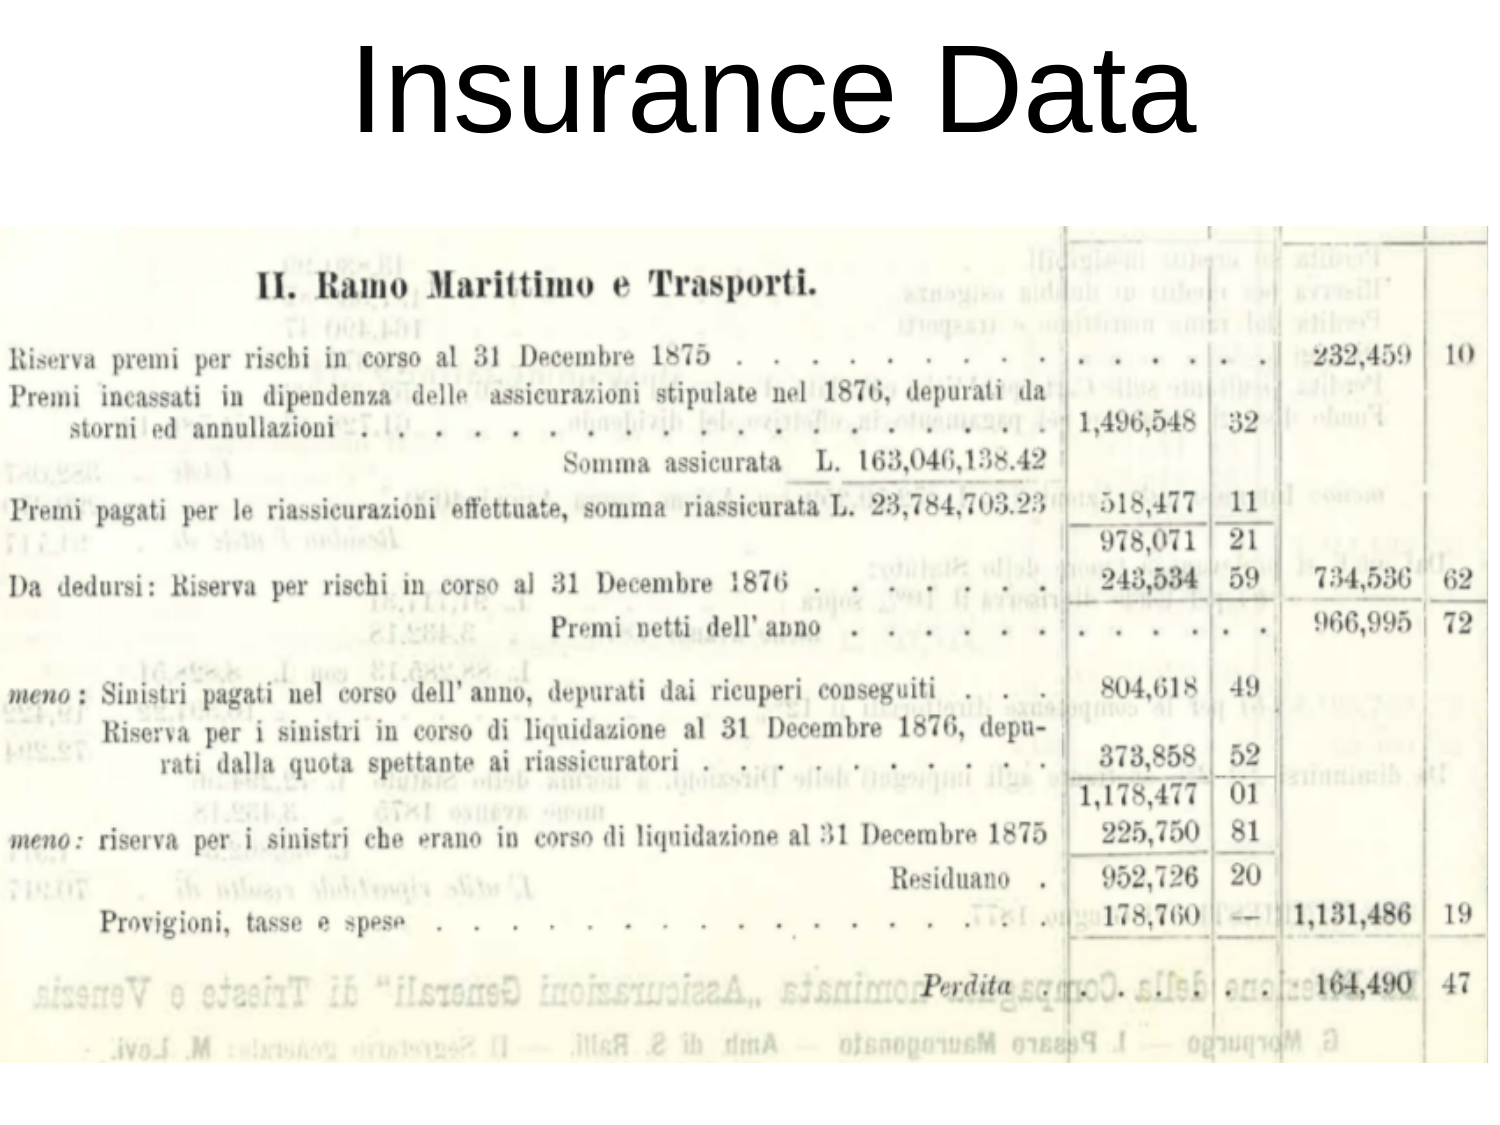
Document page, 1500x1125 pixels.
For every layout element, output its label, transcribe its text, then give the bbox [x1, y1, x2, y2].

picture [0, 226, 1489, 1063]
text_box Insurance Data [59, 11, 1489, 167]
